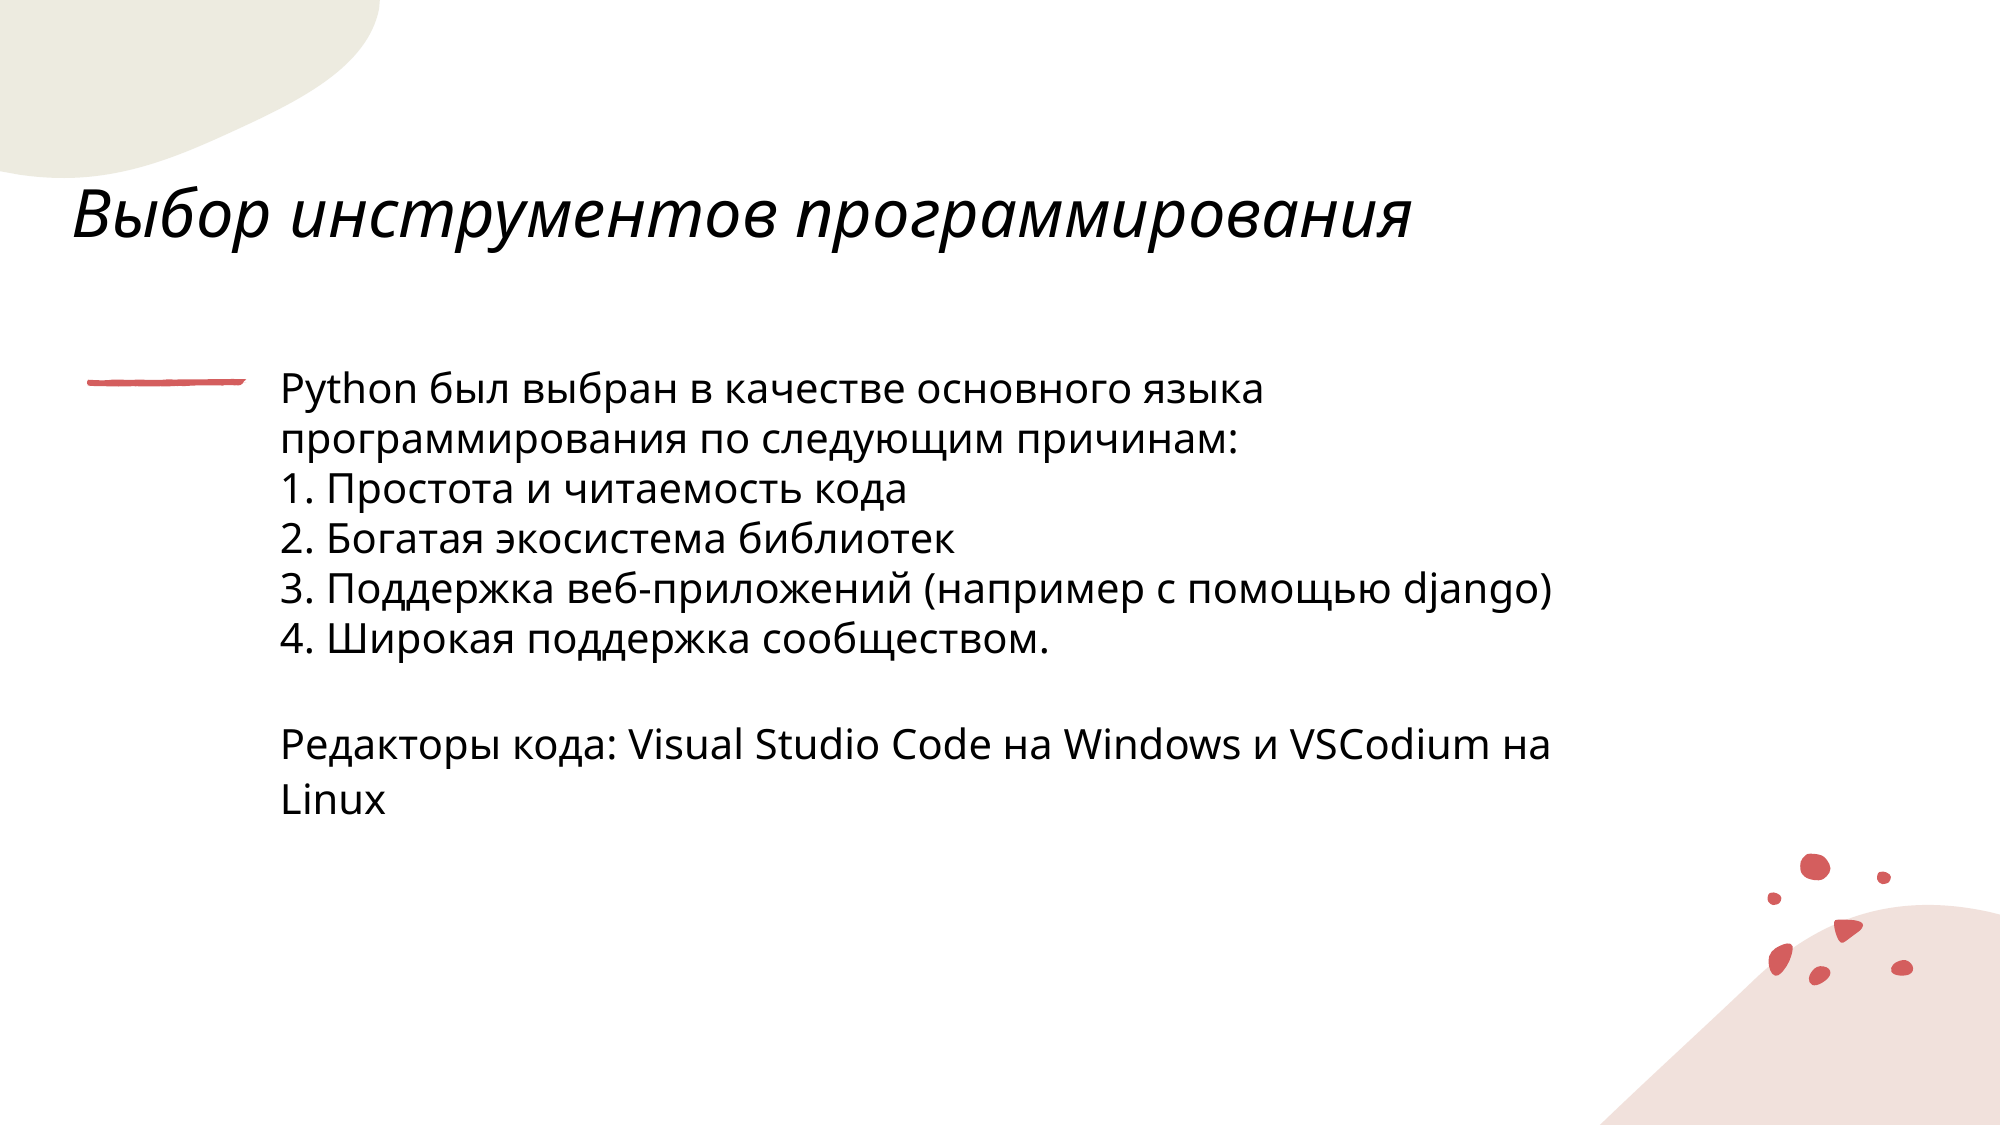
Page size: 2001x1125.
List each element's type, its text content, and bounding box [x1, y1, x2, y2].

text_box [1877, 871, 1891, 885]
text_box Python был выбран в качестве основного языка программирования по следующим причинам: 1. Простота и читаемость кода 2. Богатая экосистема библиотек 3. Поддержка веб-приложений (например c помощью django) 4. Широкая поддержка сообществом. Редакторы кода: Visual Studio Code на Windows и VSCodium на Linux [265, 354, 1601, 892]
text_box Выбор инструментов программирования [56, 100, 1682, 259]
text_box [0, 0, 380, 178]
text_box [1599, 904, 2000, 1125]
text_box [1800, 853, 1831, 881]
text_box [1767, 892, 1782, 906]
